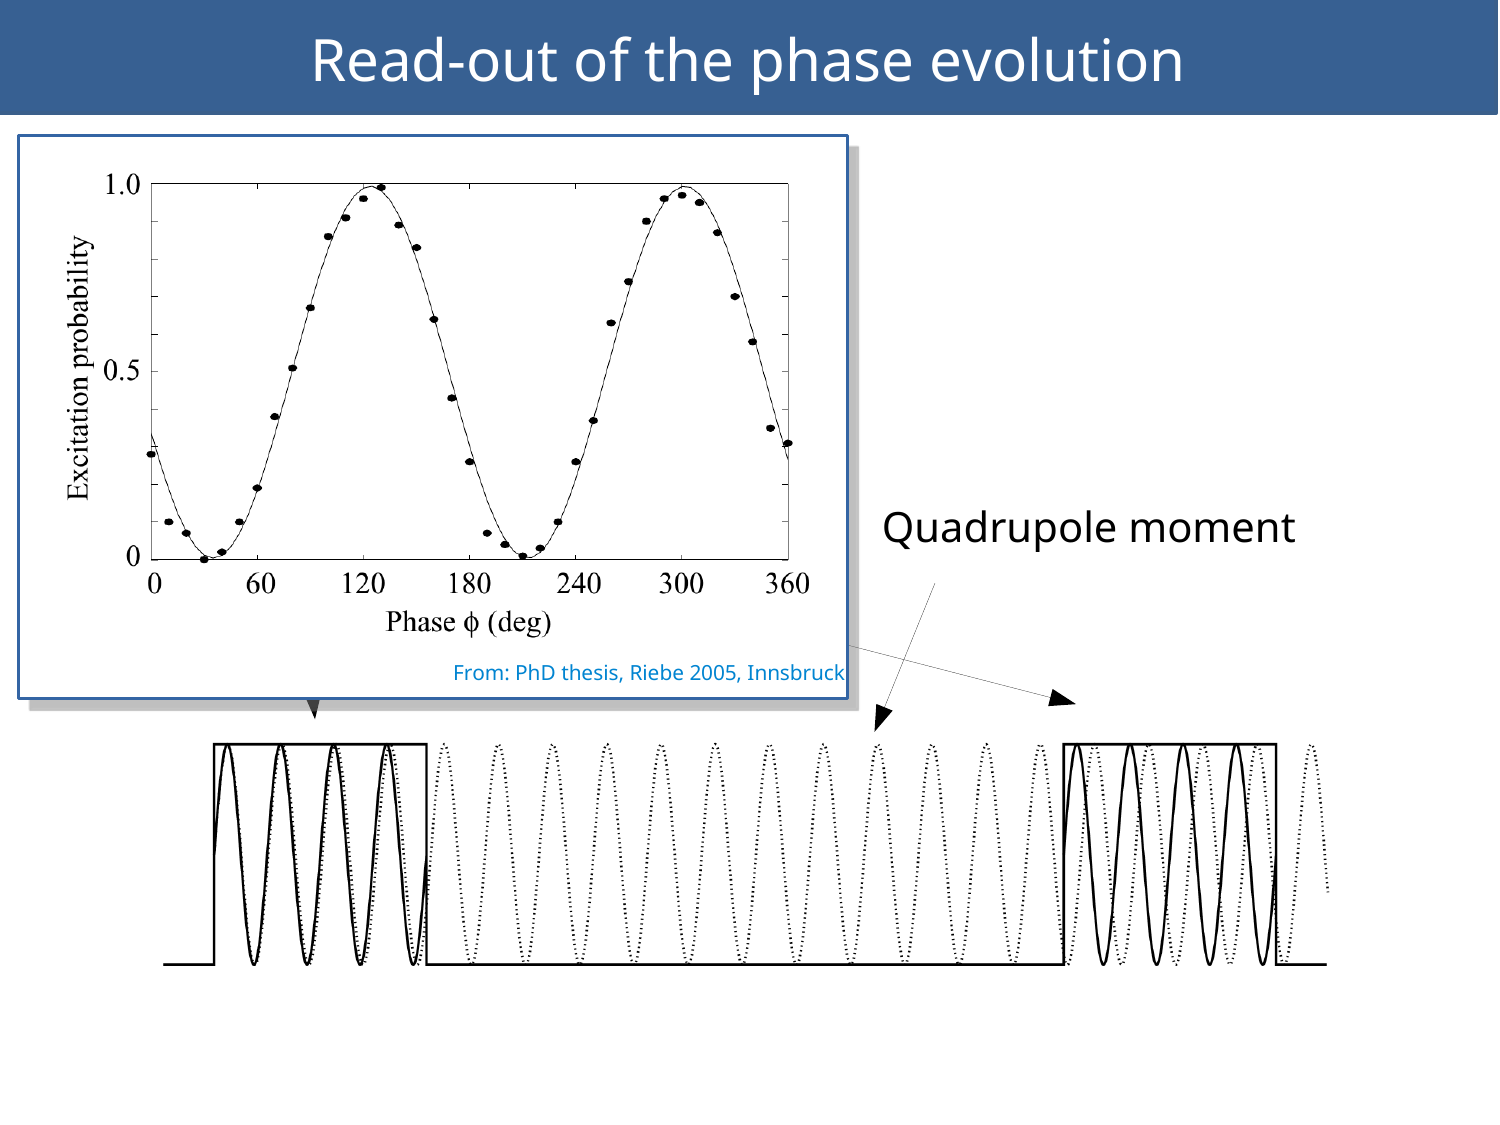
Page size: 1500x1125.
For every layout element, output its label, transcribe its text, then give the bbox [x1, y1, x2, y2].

picture [0, 463, 1469, 1125]
text_box [18, 135, 848, 699]
text_box Read-out of the phase evolution [226, 15, 1270, 101]
text_box Quadrupole moment [867, 492, 1281, 558]
picture [64, 170, 815, 640]
text_box From: PhD thesis, Riebe 2005, Innsbruck [438, 652, 838, 693]
